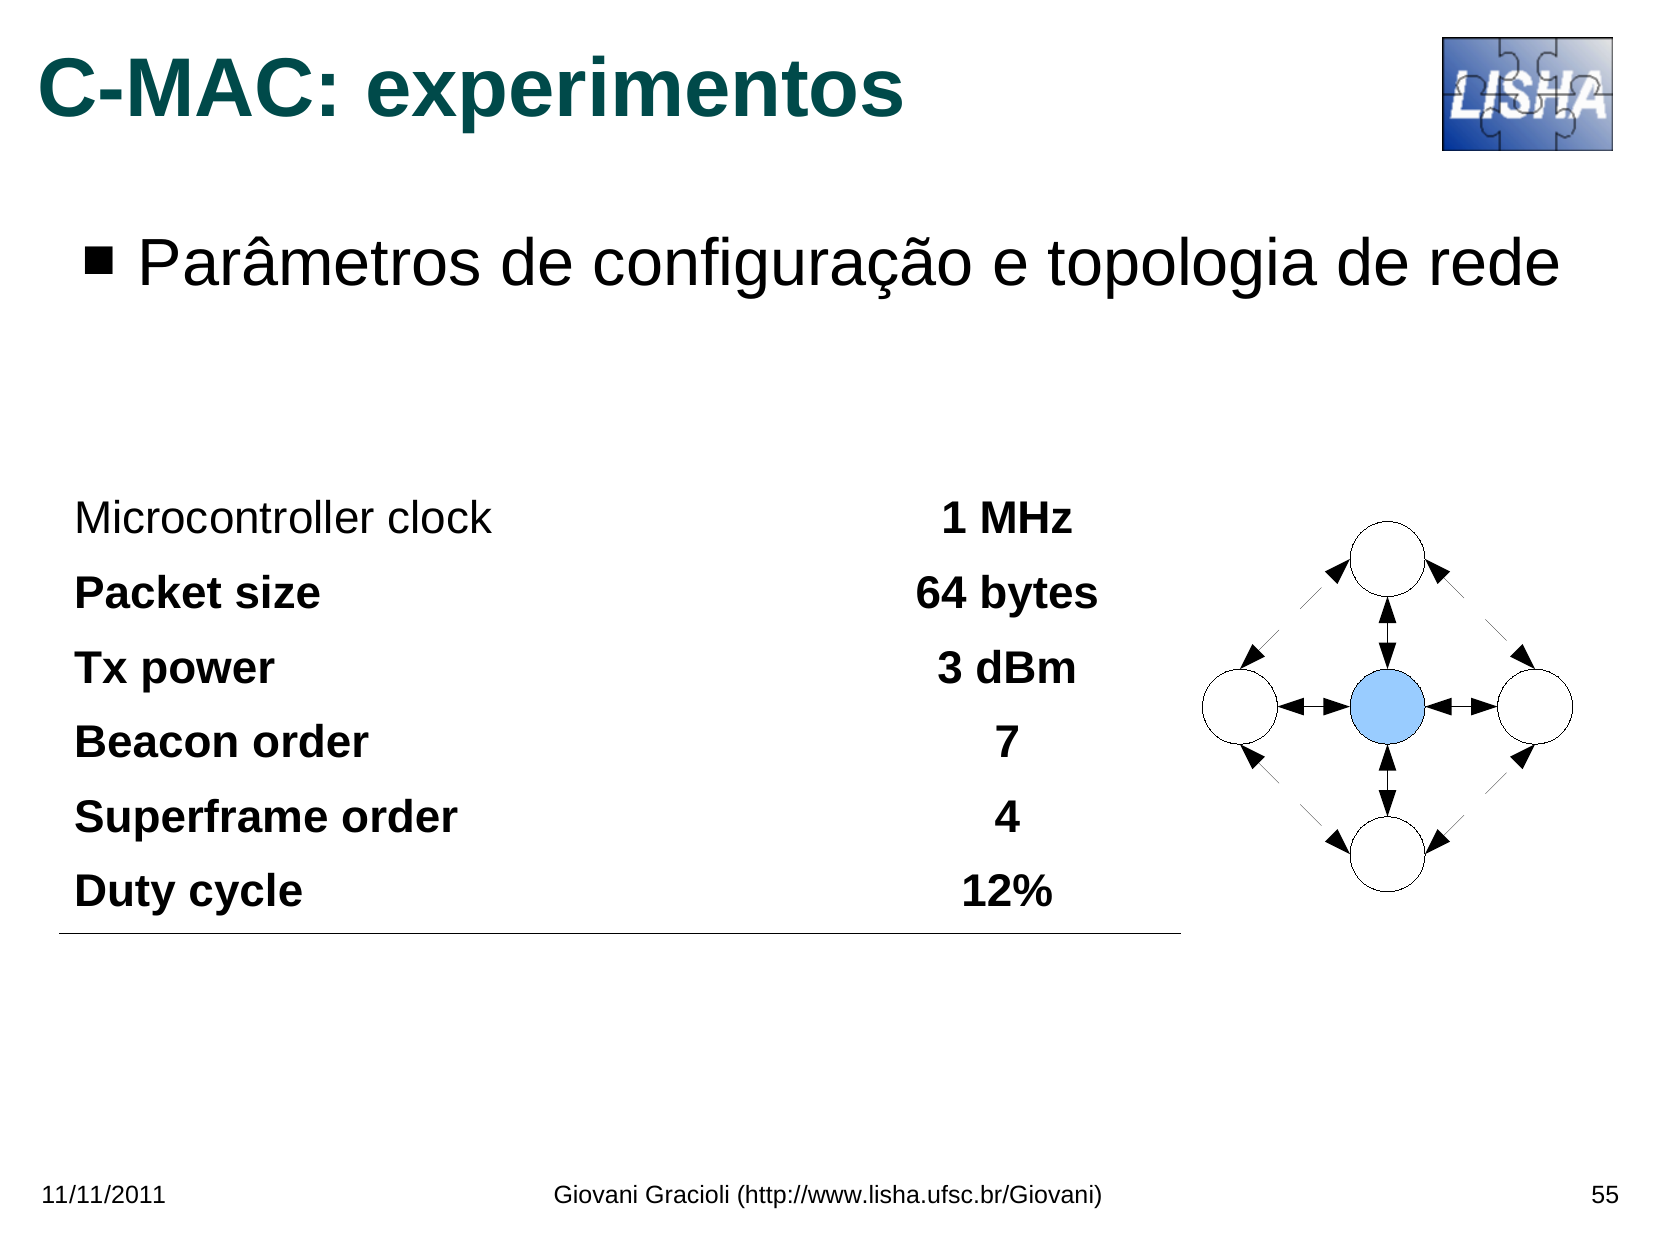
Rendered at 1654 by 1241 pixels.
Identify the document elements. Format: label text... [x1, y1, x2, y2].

table_header 1 MHz [835, 486, 1181, 559]
table_cell 12% [835, 859, 1181, 933]
table_cell 64 bytes [835, 560, 1181, 634]
title C-MAC: experimentos [37, 37, 1426, 151]
table_header Microcontroller clock [60, 486, 834, 559]
table_cell Superframe order [60, 784, 834, 858]
table_cell 7 [835, 709, 1181, 783]
table_cell 3 dBm [835, 635, 1181, 708]
table_cell Beacon order [60, 709, 834, 783]
list Parâmetros de configuração e topologia de rede [37, 225, 1613, 301]
table_cell 4 [835, 784, 1181, 858]
text_box [1350, 669, 1426, 745]
table_cell Tx power [60, 635, 834, 708]
table_cell Duty cycle [60, 859, 834, 933]
picture [1442, 37, 1613, 151]
table_cell Packet size [60, 560, 834, 634]
